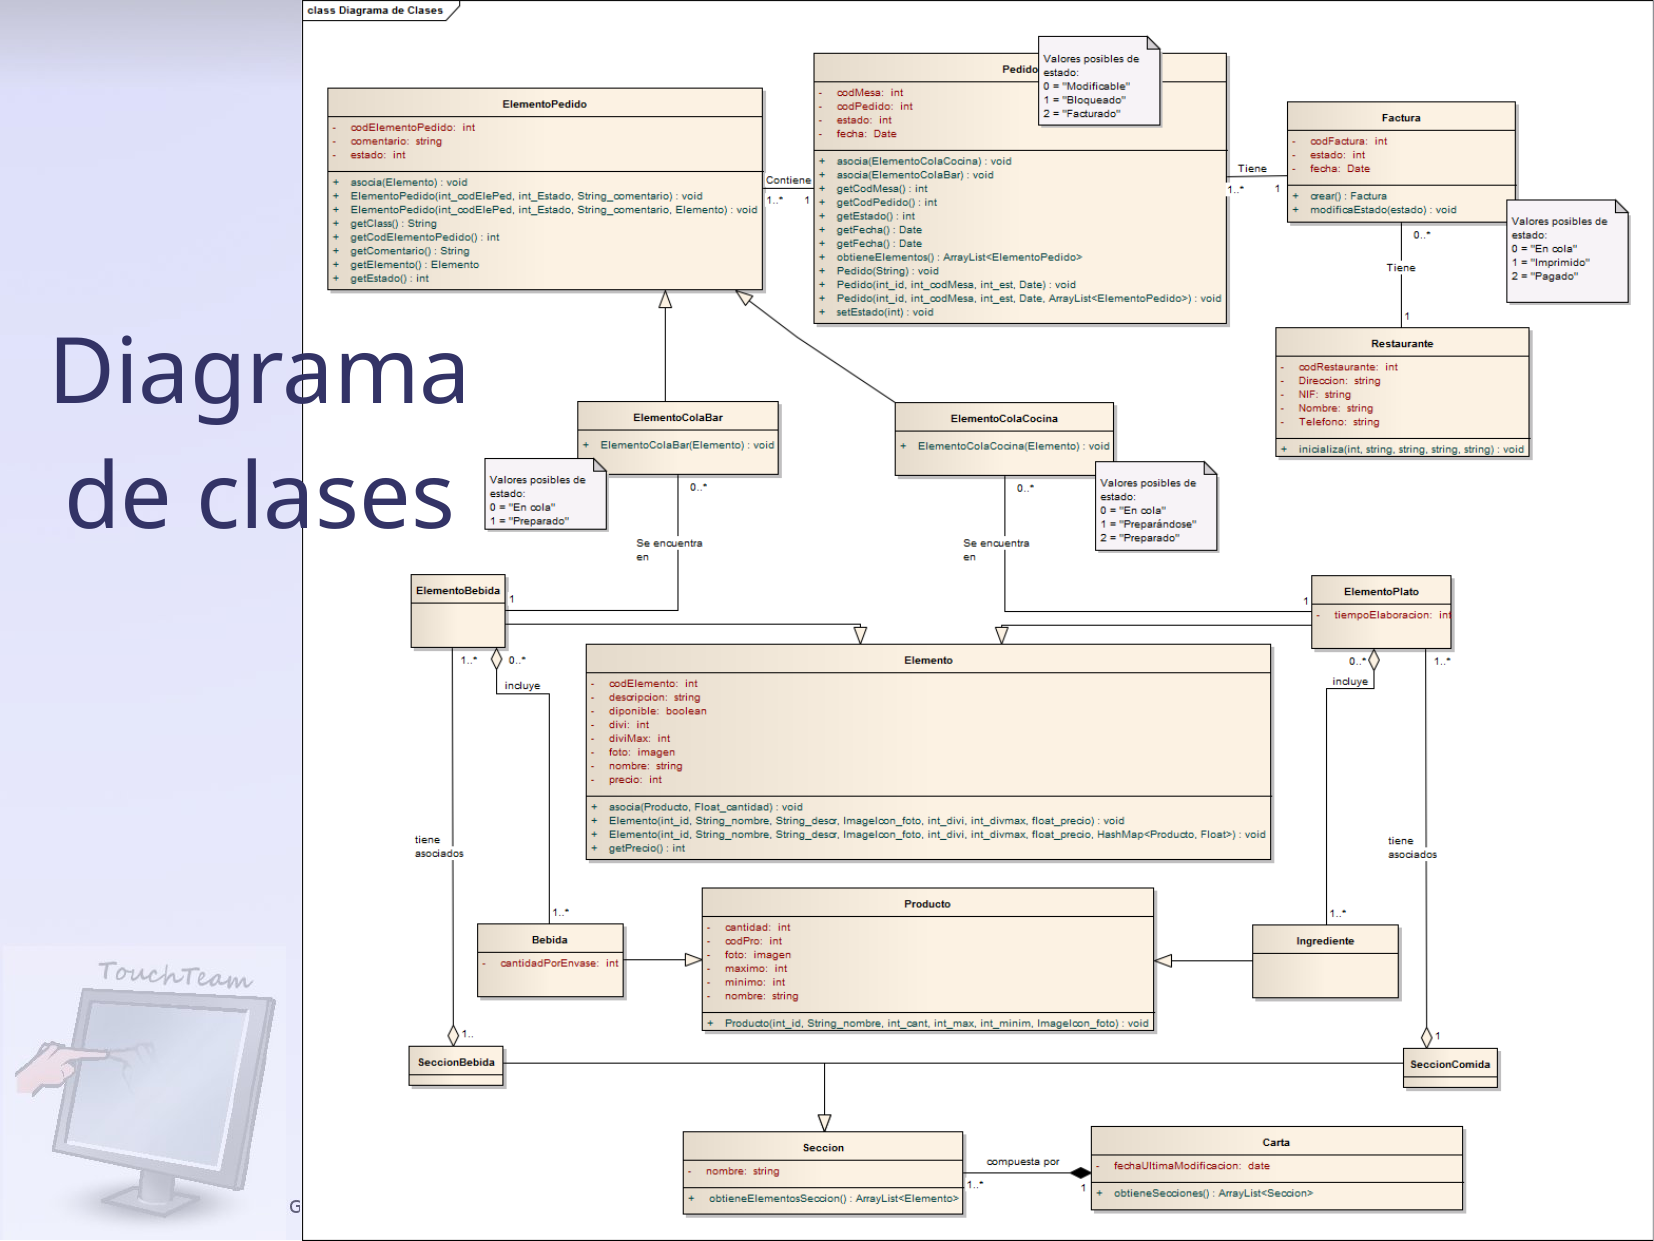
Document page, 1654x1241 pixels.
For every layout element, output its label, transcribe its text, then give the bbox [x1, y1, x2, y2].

title Diagrama de clases [17, 270, 502, 591]
picture [0, 0, 1654, 1241]
